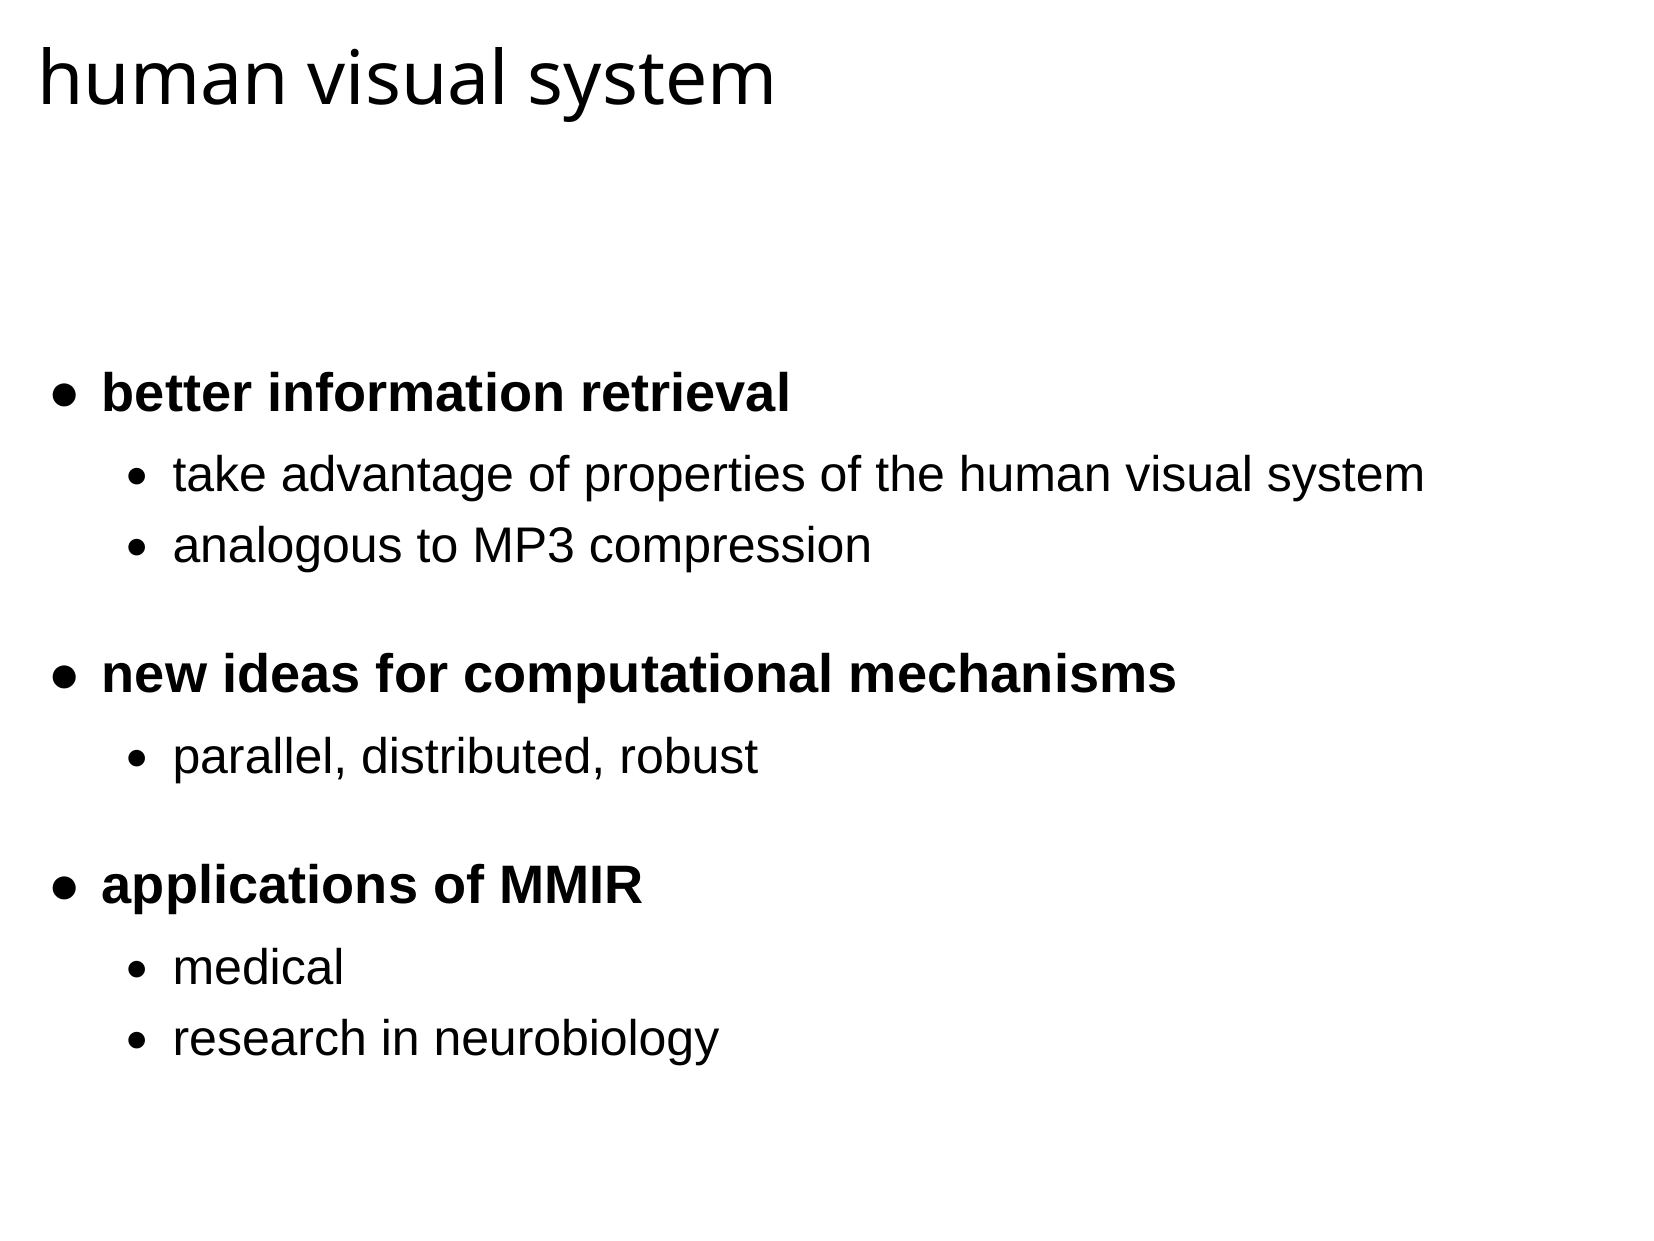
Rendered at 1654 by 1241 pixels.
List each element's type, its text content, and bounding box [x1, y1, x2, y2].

title human visual system [37, 0, 1613, 151]
list better information retrieval take advantage of properties of the human visual system analogous to MP3 compression new ideas for computational mechanisms parallel, distributed, robust applications of MMIR medical research in neurobiology [30, 187, 1654, 1241]
